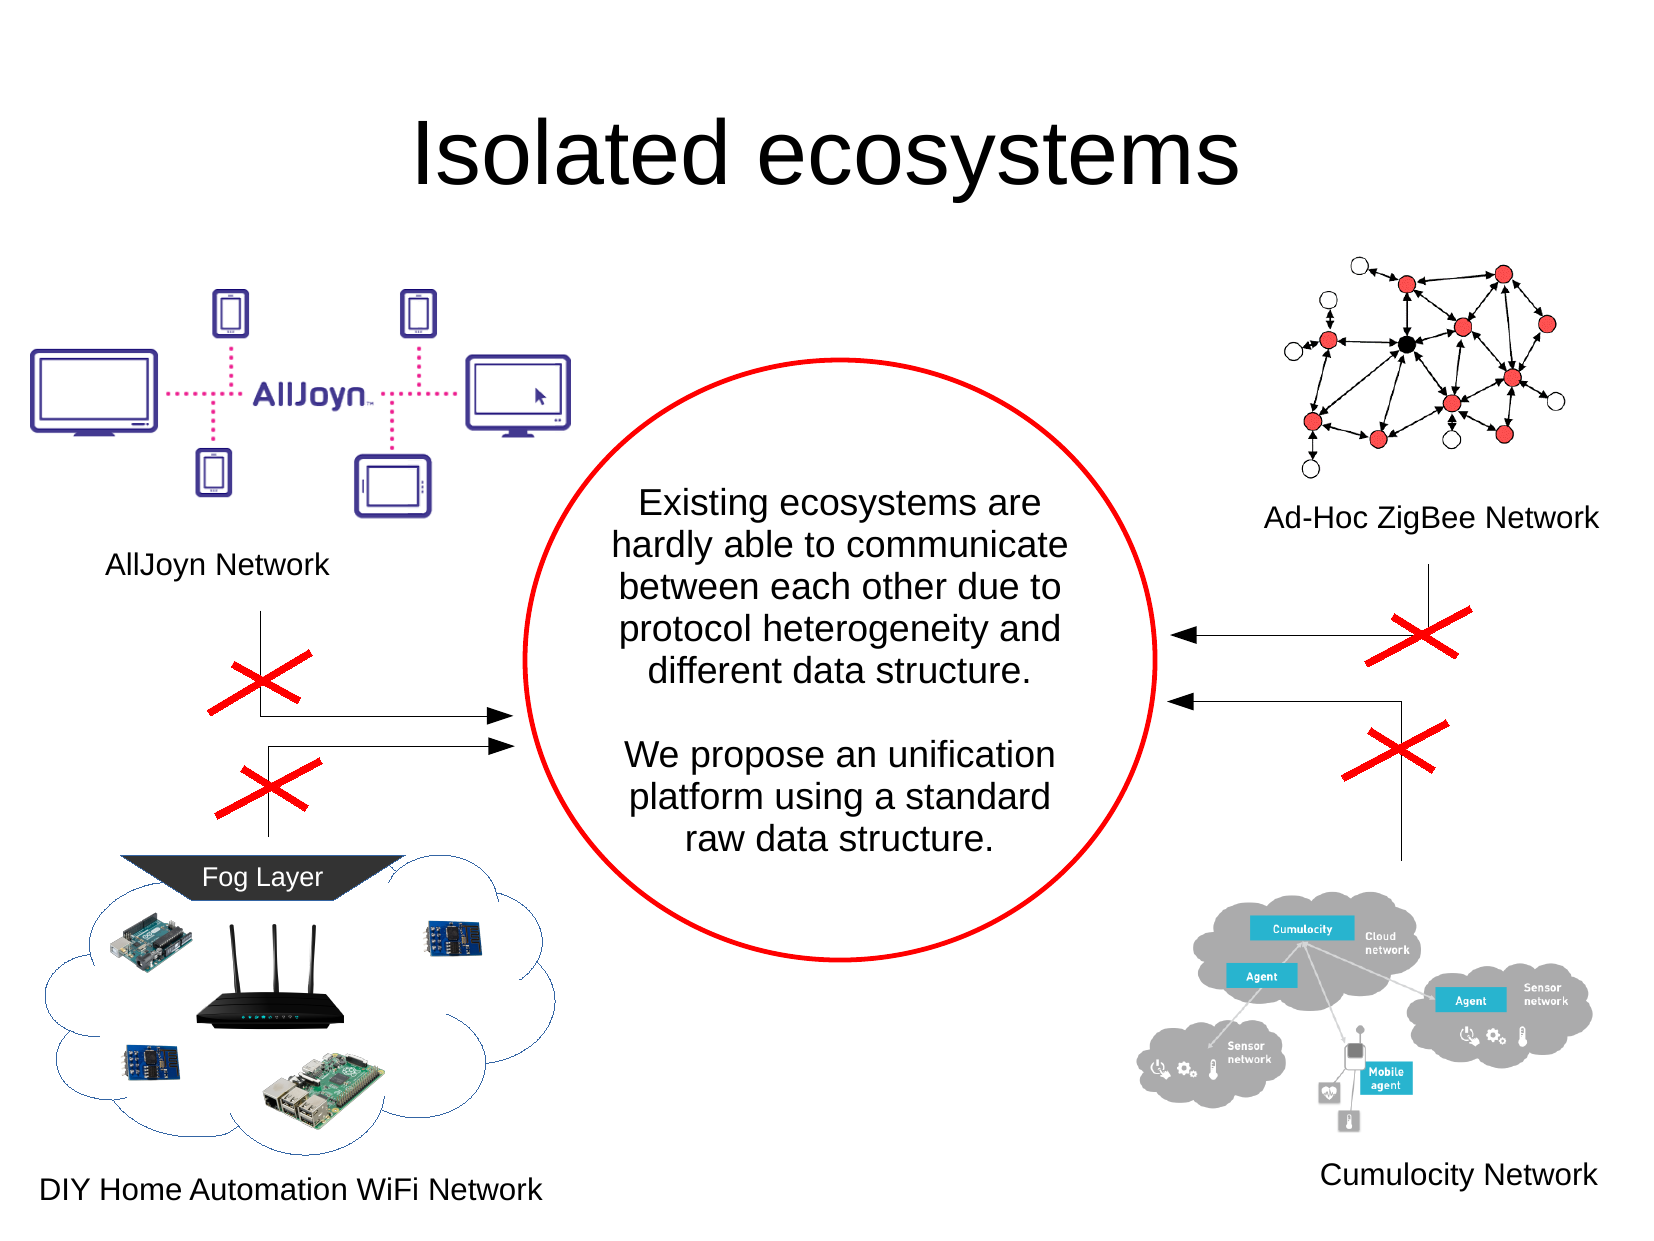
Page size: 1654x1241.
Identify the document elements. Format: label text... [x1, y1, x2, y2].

text_box [1364, 605, 1473, 667]
text_box [214, 757, 323, 820]
picture [51, 914, 346, 1088]
text_box [1341, 719, 1450, 782]
picture [1131, 884, 1597, 1141]
picture [1260, 239, 1591, 489]
picture [353, 909, 549, 964]
text_box Cumulocity Network [1305, 1149, 1614, 1201]
picture [30, 289, 571, 520]
text_box [207, 649, 313, 716]
picture [109, 912, 193, 973]
text_box Existing ecosystems are hardly able to communicate between each other due to protocol heterogeneity and different data structure. We propose an unification platform using a standard raw data structure. [585, 474, 1096, 867]
text_box DIY Home Automation WiFi Network [24, 1164, 559, 1216]
picture [262, 1052, 386, 1130]
text_box Fog Layer [120, 855, 406, 901]
text_box Ad-Hoc ZigBee Network [1249, 493, 1616, 544]
text_box AllJoyn Network [90, 540, 346, 591]
title Isolated ecosystems [82, 49, 1571, 257]
